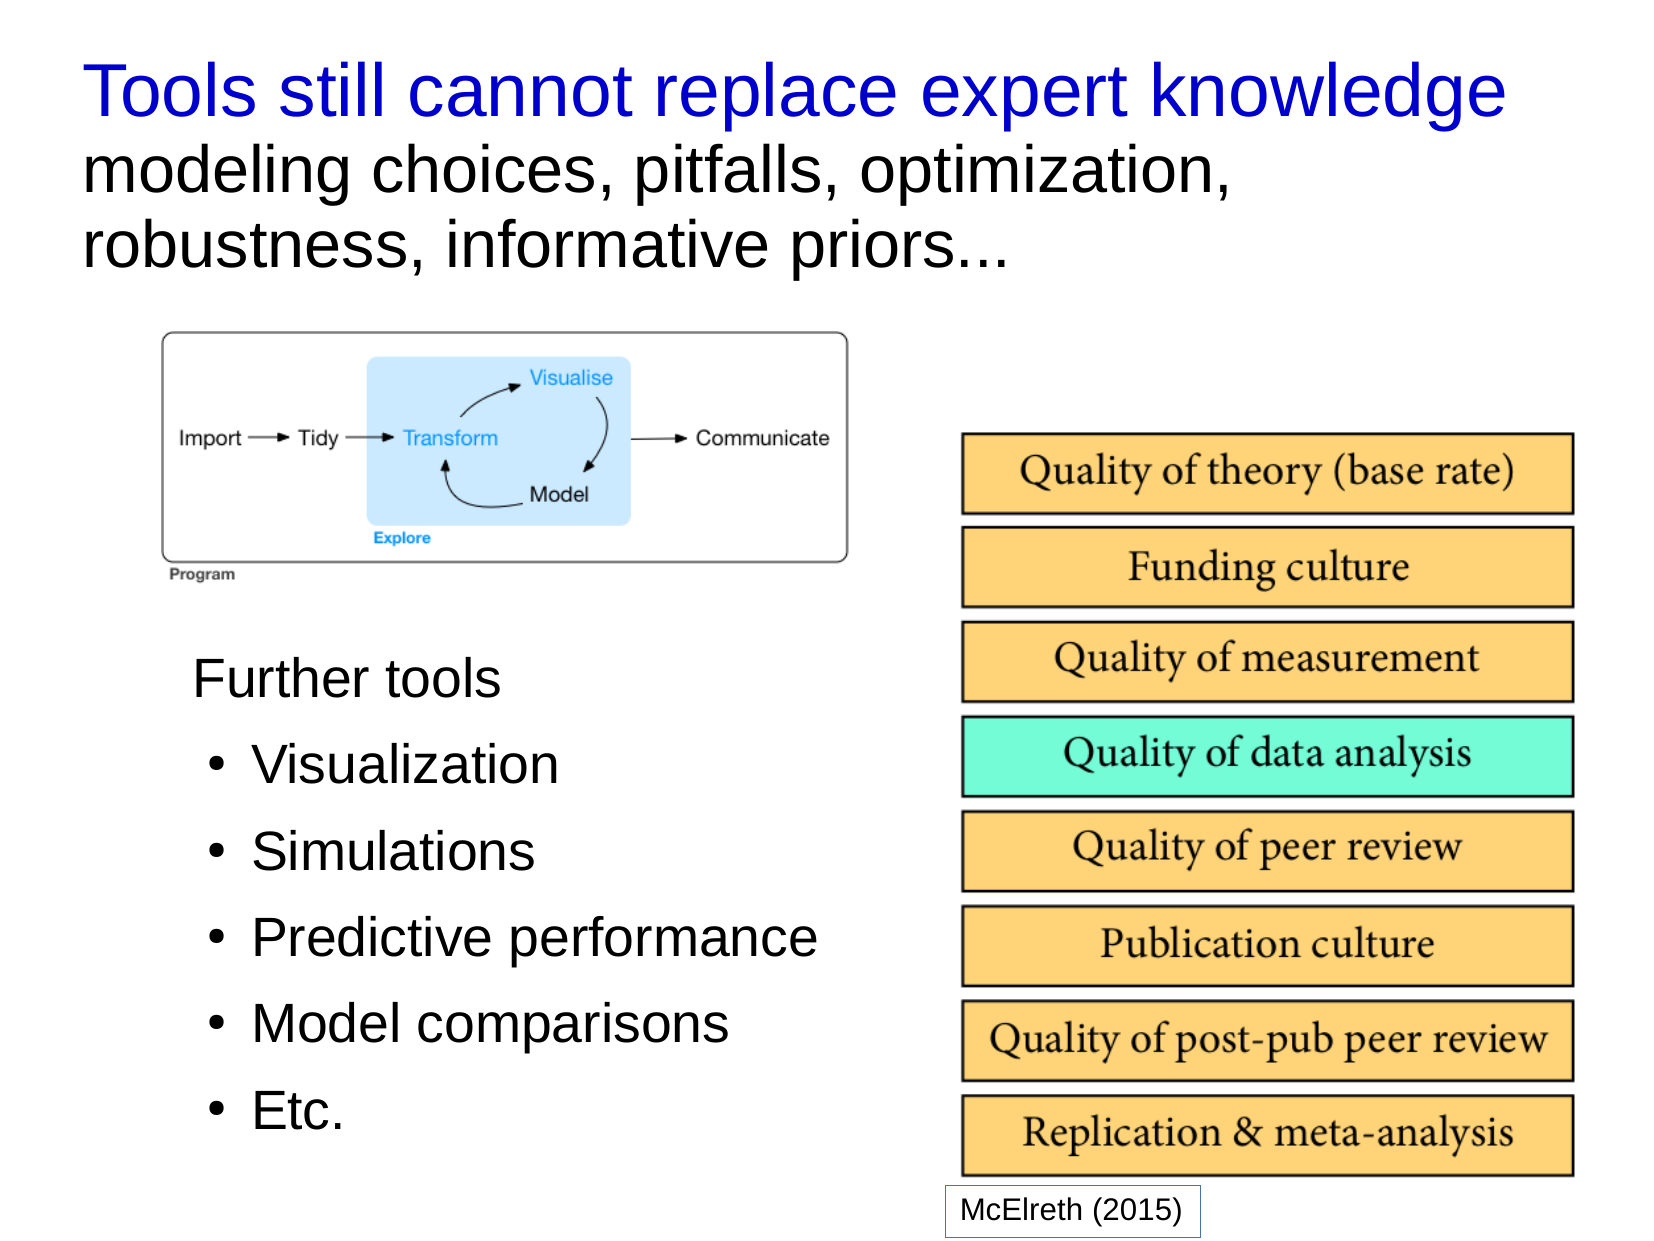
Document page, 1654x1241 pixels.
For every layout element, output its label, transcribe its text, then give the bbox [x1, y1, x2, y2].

text_box McElreth (2015) [945, 1185, 1201, 1238]
title Tools still cannot replace expert knowledge modeling choices, pitfalls, optimization, robustness, informative priors... [82, 48, 1571, 282]
text_box [106, 207, 1606, 1173]
picture [160, 330, 850, 585]
picture [911, 393, 1605, 1209]
list Further tools Visualization Simulations Predictive performance Model comparisons Etc. [192, 647, 867, 1143]
